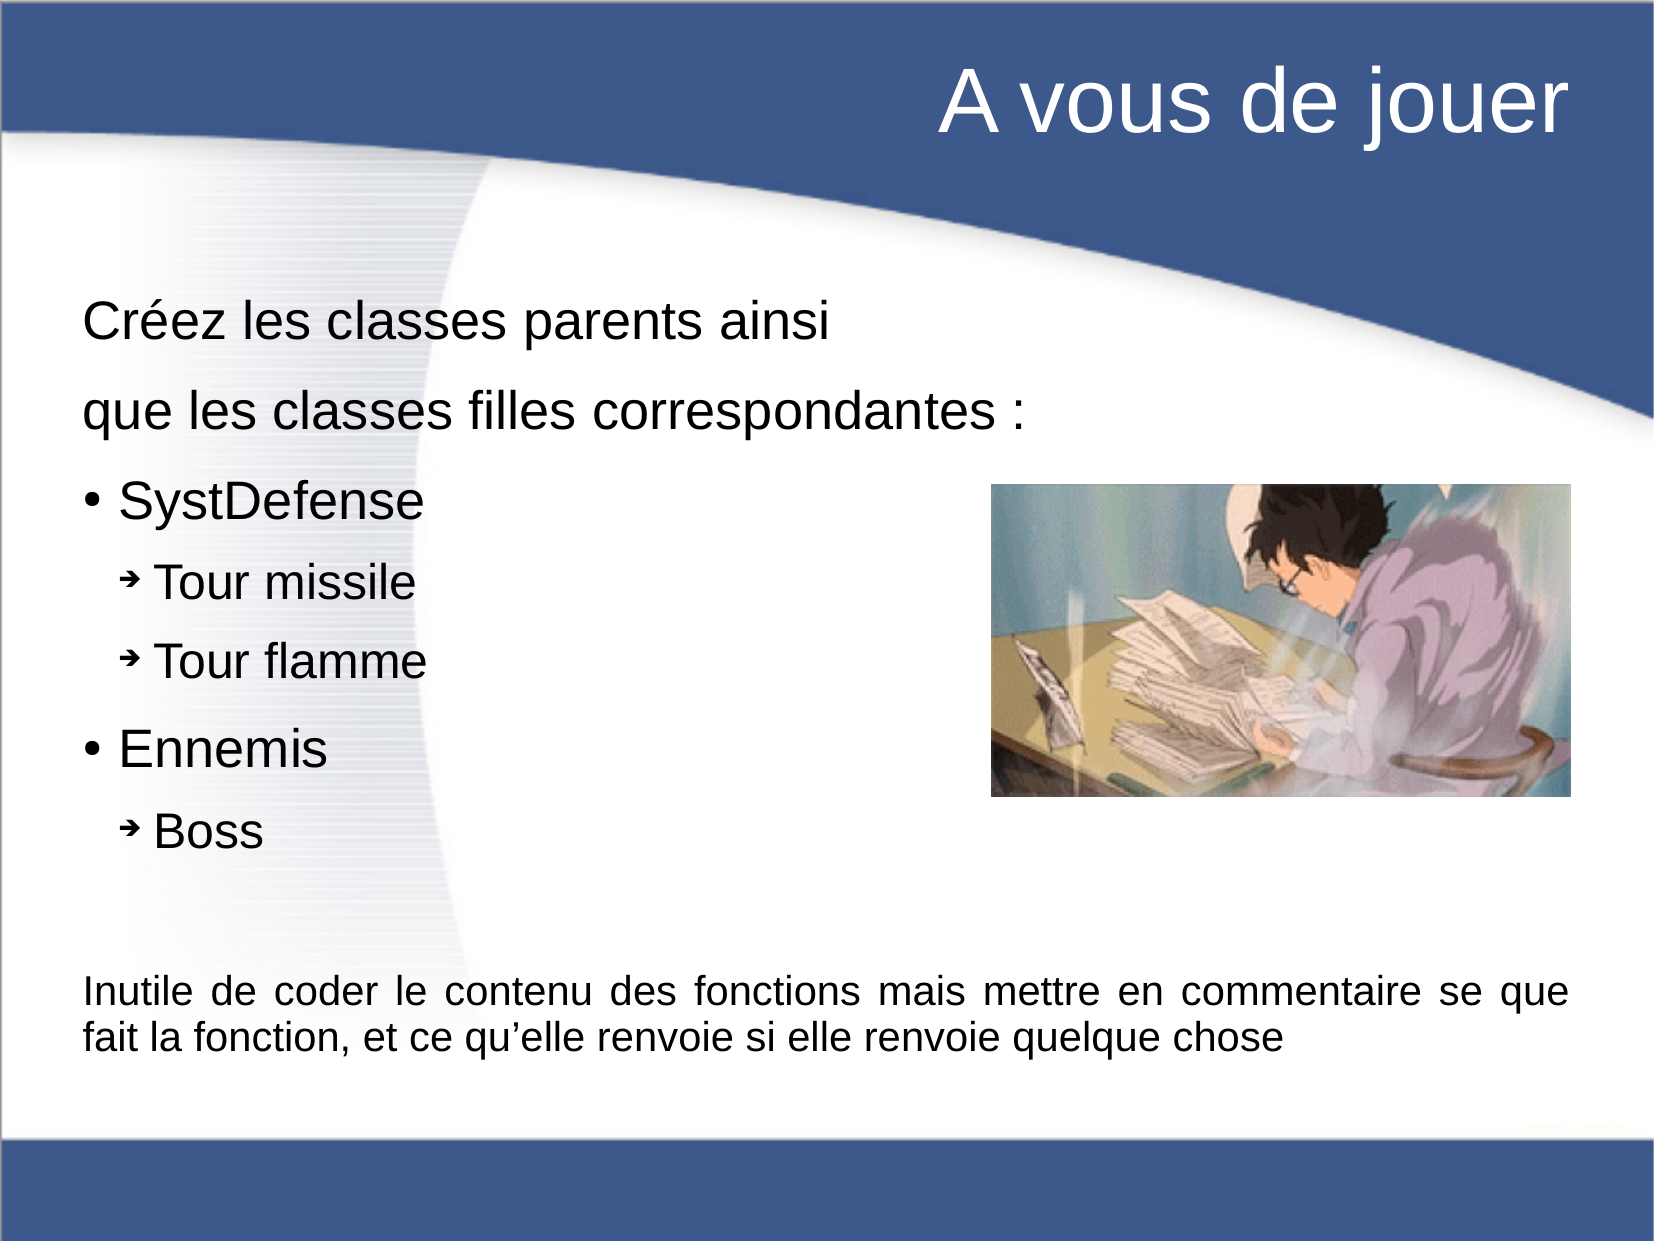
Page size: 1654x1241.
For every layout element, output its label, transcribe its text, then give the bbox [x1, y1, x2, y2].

title A vous de jouer [82, 49, 1571, 257]
picture [0, 0, 1654, 1241]
list Créez les classes parents ainsi que les classes filles correspondantes : SystDefense Tour missile Tour flamme Ennemis Boss Inutile de coder le contenu des fonctions mais mettre en commentaire se que fait la fonction, et ce qu’elle renvoie si elle renvoie quelque chose [82, 290, 1571, 1087]
